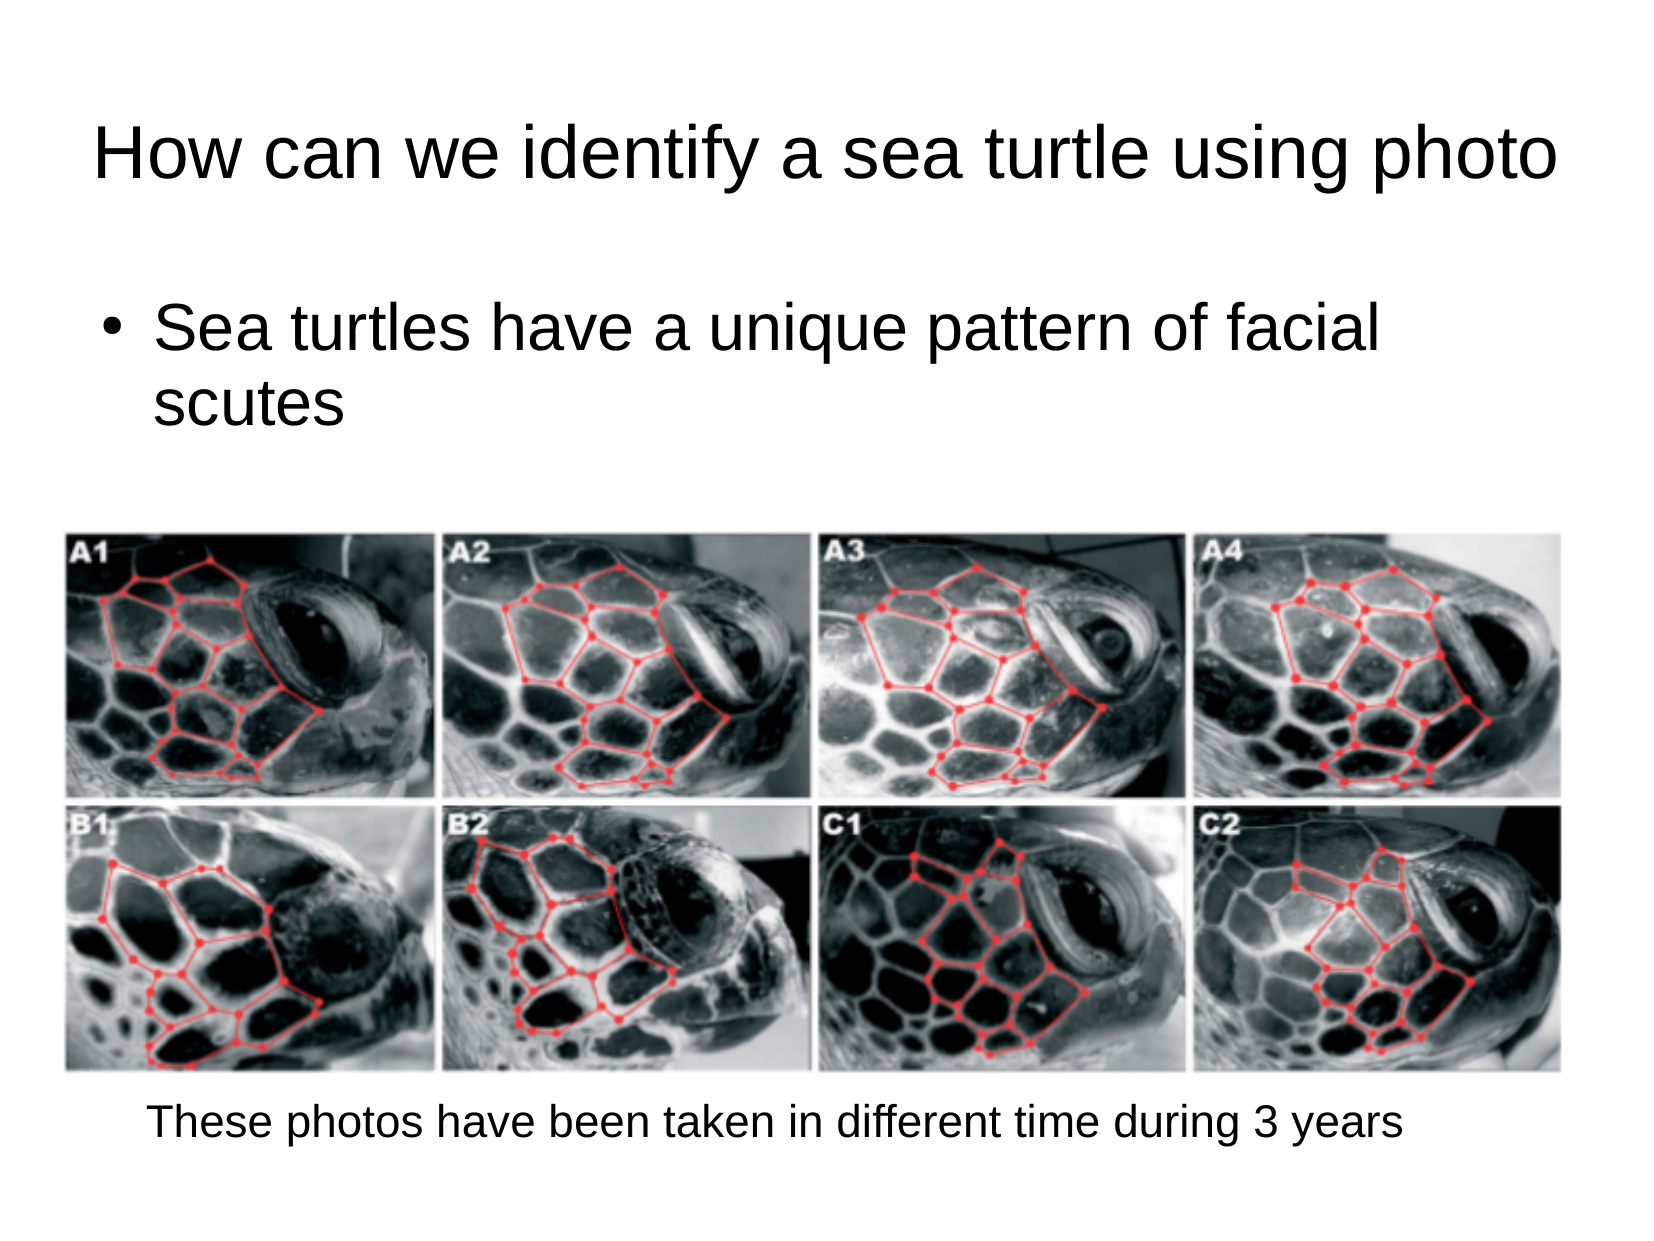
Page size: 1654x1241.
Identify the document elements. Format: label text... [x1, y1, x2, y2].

picture [22, 480, 1576, 1081]
title How can we identify a sea turtle using photo [82, 49, 1571, 257]
list These photos have been taken in different time during 3 years [75, 1095, 1564, 1241]
list Sea turtles have a unique pattern of facial scutes [82, 290, 1571, 480]
